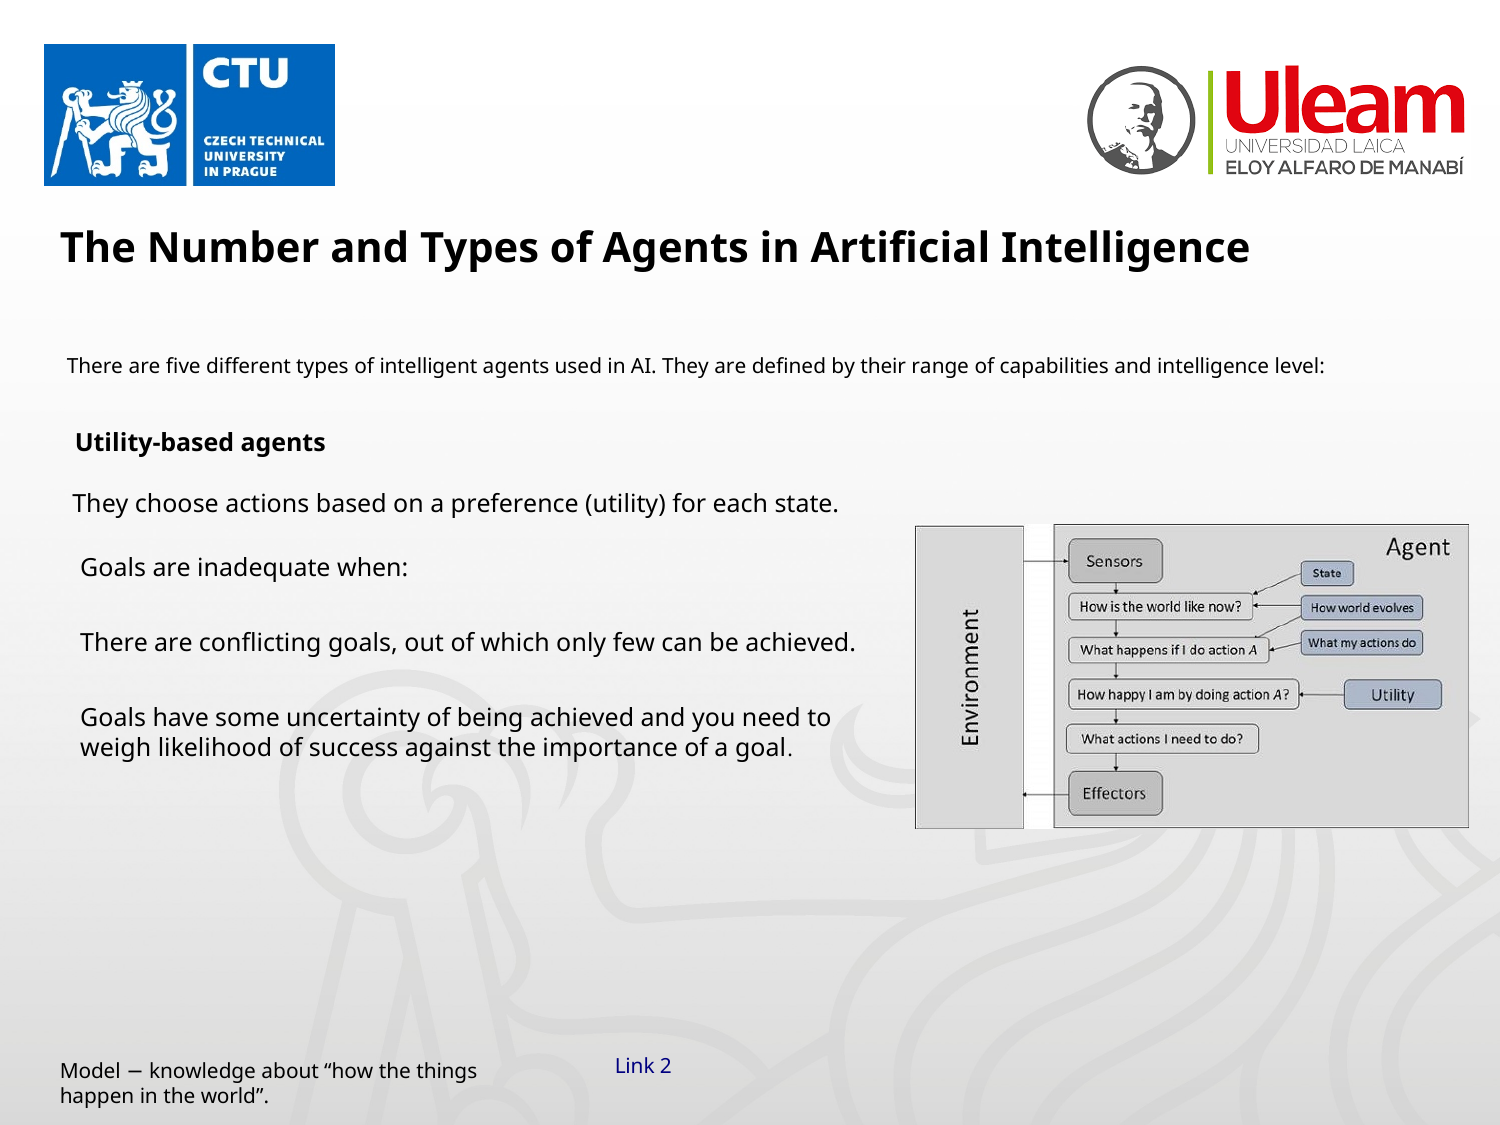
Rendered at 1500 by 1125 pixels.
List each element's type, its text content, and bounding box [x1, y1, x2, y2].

text_box Link 2 [600, 1045, 706, 1111]
text_box Utility-based agents [60, 418, 511, 480]
text_box Model − knowledge about “how the things happen in the world”. [45, 1050, 526, 1115]
title The Number and Types of Agents in Artificial Intelligence [45, 212, 1351, 329]
text_box There are five different types of intelligent agents used in AI. They are defined by their range of capabilities and intelligence level: [52, 345, 1441, 385]
picture [0, 0, 1500, 1125]
text_box Goals are inadequate when: There are conflicting goals, out of which only few can be achieved. Goals have some uncertainty of being achieved and you need to weigh likelihood of success against the importance of a goal. [65, 543, 916, 870]
text_box They choose actions based on a preference (utility) for each state. [57, 480, 946, 555]
